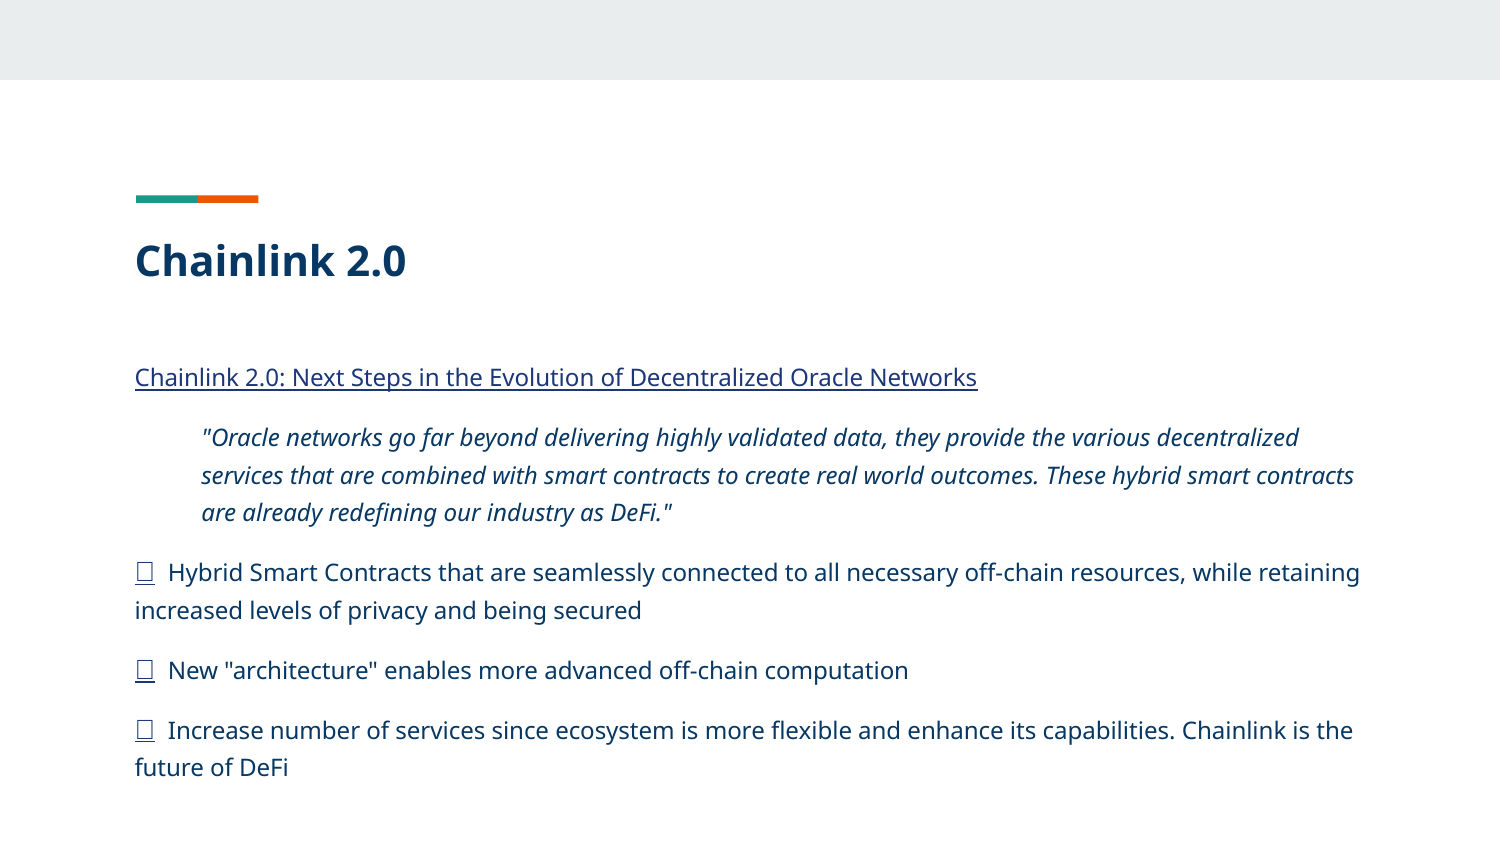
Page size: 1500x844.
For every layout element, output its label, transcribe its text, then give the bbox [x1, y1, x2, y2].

title Chainlink 2.0 [119, 216, 1381, 305]
list Chainlink 2.0: Next Steps in the Evolution of Decentralized Oracle Networks "Oracle networks go far beyond delivering highly validated data, they provide the various decentralized services that are combined with smart contracts to create real world outcomes. These hybrid smart contracts are already redefining our industry as DeFi." 🔥 Hybrid Smart Contracts that are seamlessly connected to all necessary off-chain resources, while retaining increased levels of privacy and being secured 🔥 New "architecture" enables more advanced off-chain computation 🔥 Increase number of services since ecosystem is more flexible and enhance its capabilities. Chainlink is the future of DeFi [119, 341, 1381, 800]
